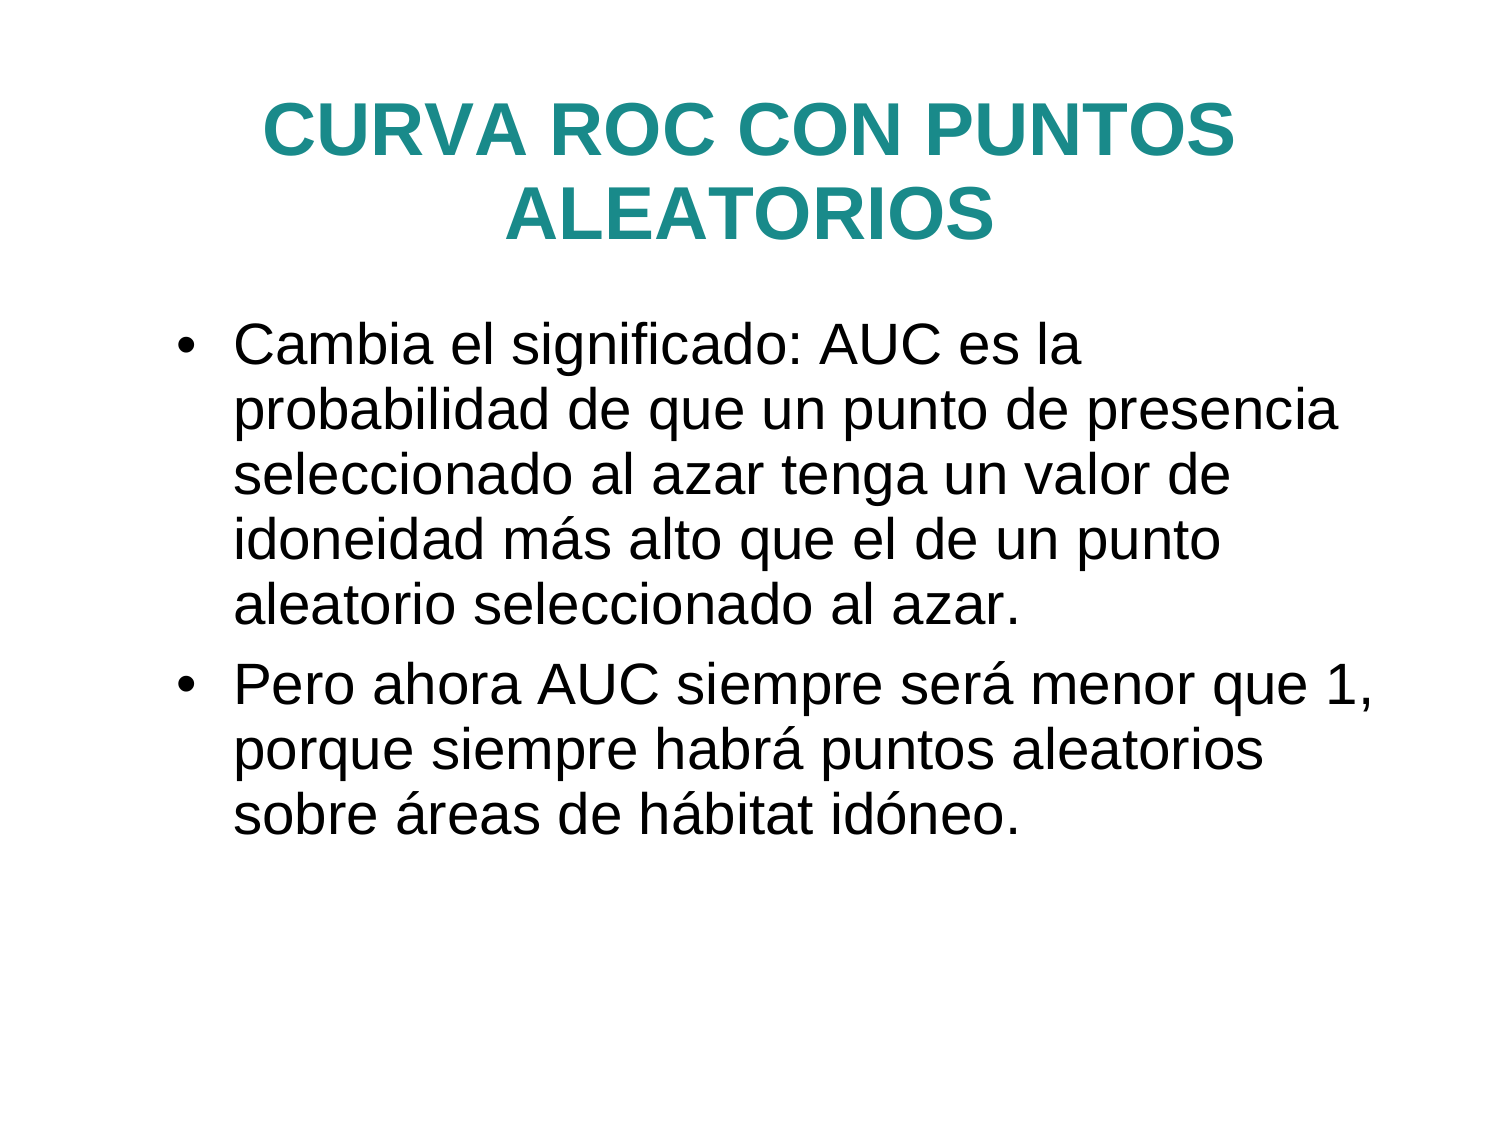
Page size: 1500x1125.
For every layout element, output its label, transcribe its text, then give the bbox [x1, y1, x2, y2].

list Cambia el significado: AUC es la probabilidad de que un punto de presencia seleccionado al azar tenga un valor de idoneidad más alto que el de un punto aleatorio seleccionado al azar. Pero ahora AUC siempre será menor que 1, porque siempre habrá puntos aleatorios sobre áreas de hábitat idóneo. [162, 304, 1403, 973]
title CURVA ROC CON PUNTOS ALEATORIOS [112, 79, 1388, 348]
